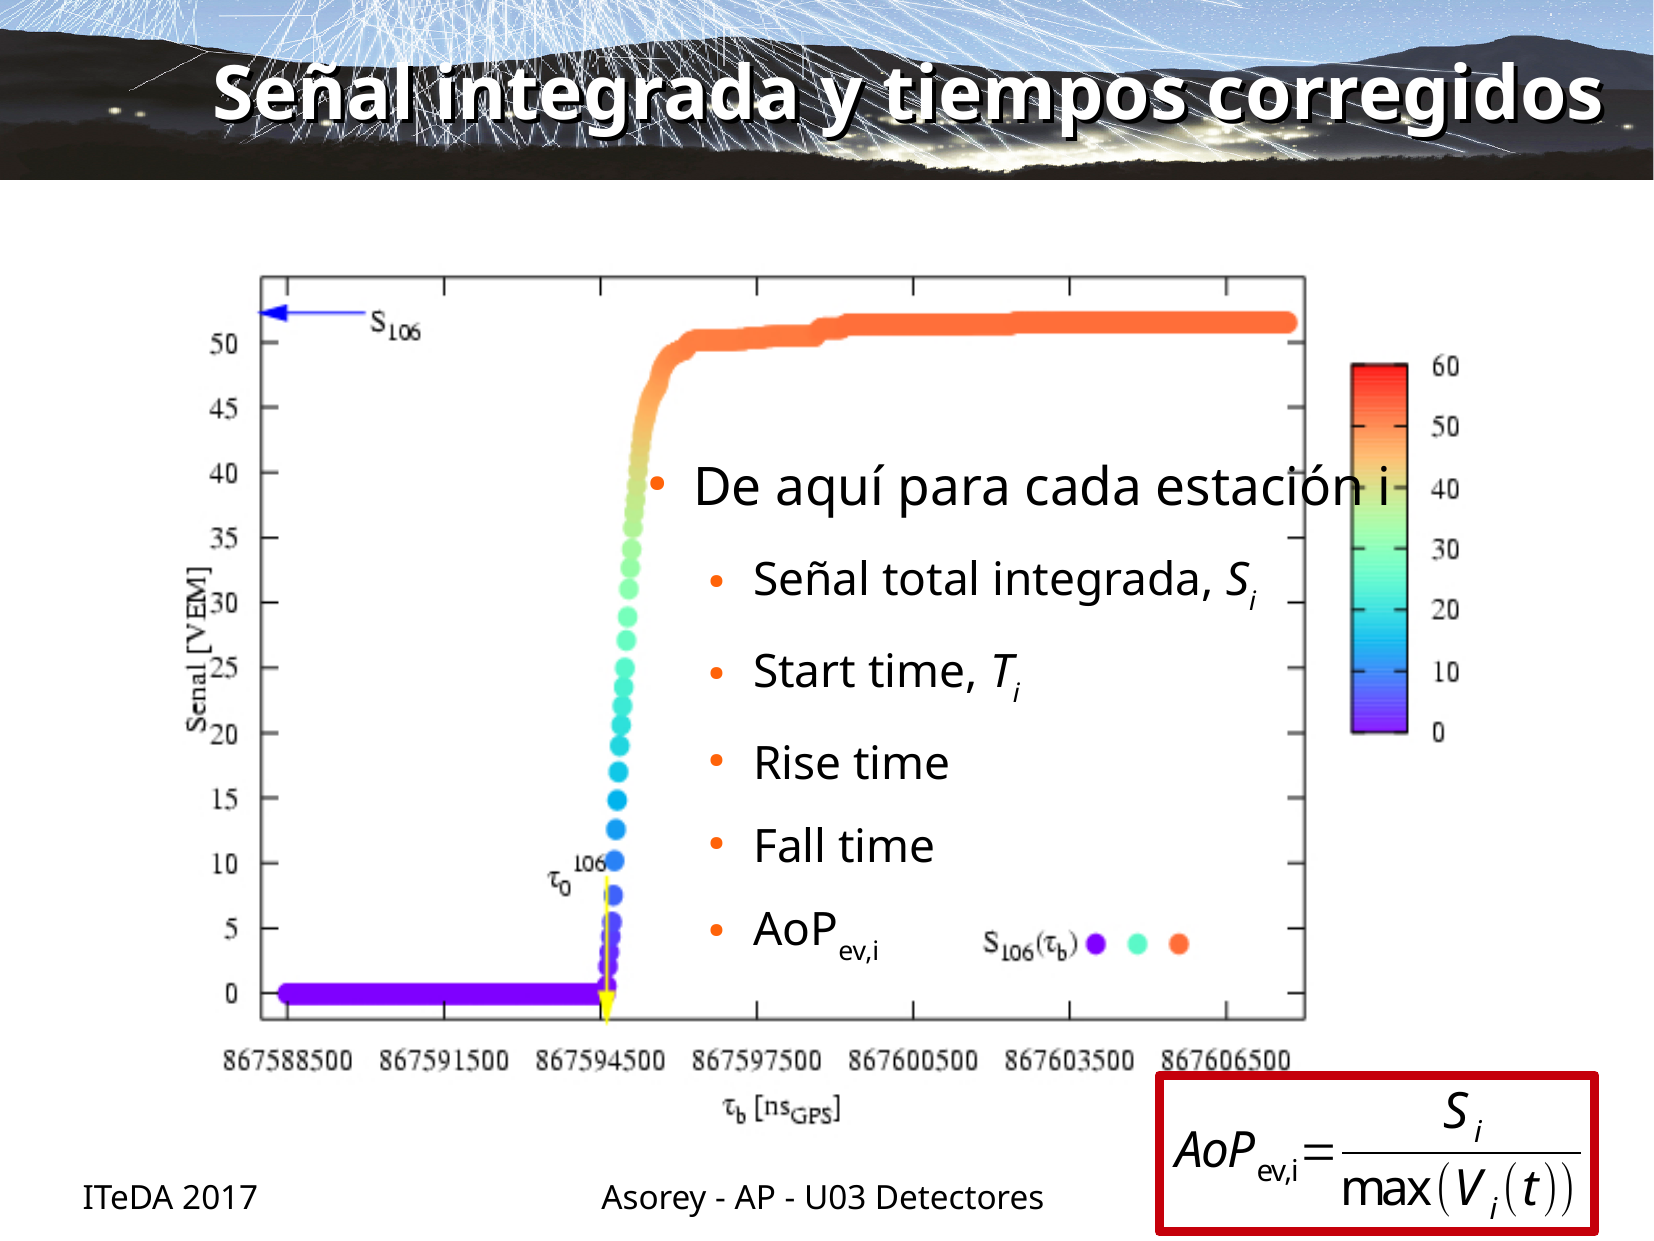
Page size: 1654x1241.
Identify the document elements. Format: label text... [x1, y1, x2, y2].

picture [0, 0, 1654, 180]
title Señal integrada y tiempos corregidos [45, 15, 1606, 166]
list De aquí para cada estación i Señal total integrada, Si Start time, Ti Rise time Fall time AoPev,i [632, 449, 1395, 976]
chart [1164, 1080, 1591, 1227]
picture [150, 210, 1501, 1156]
